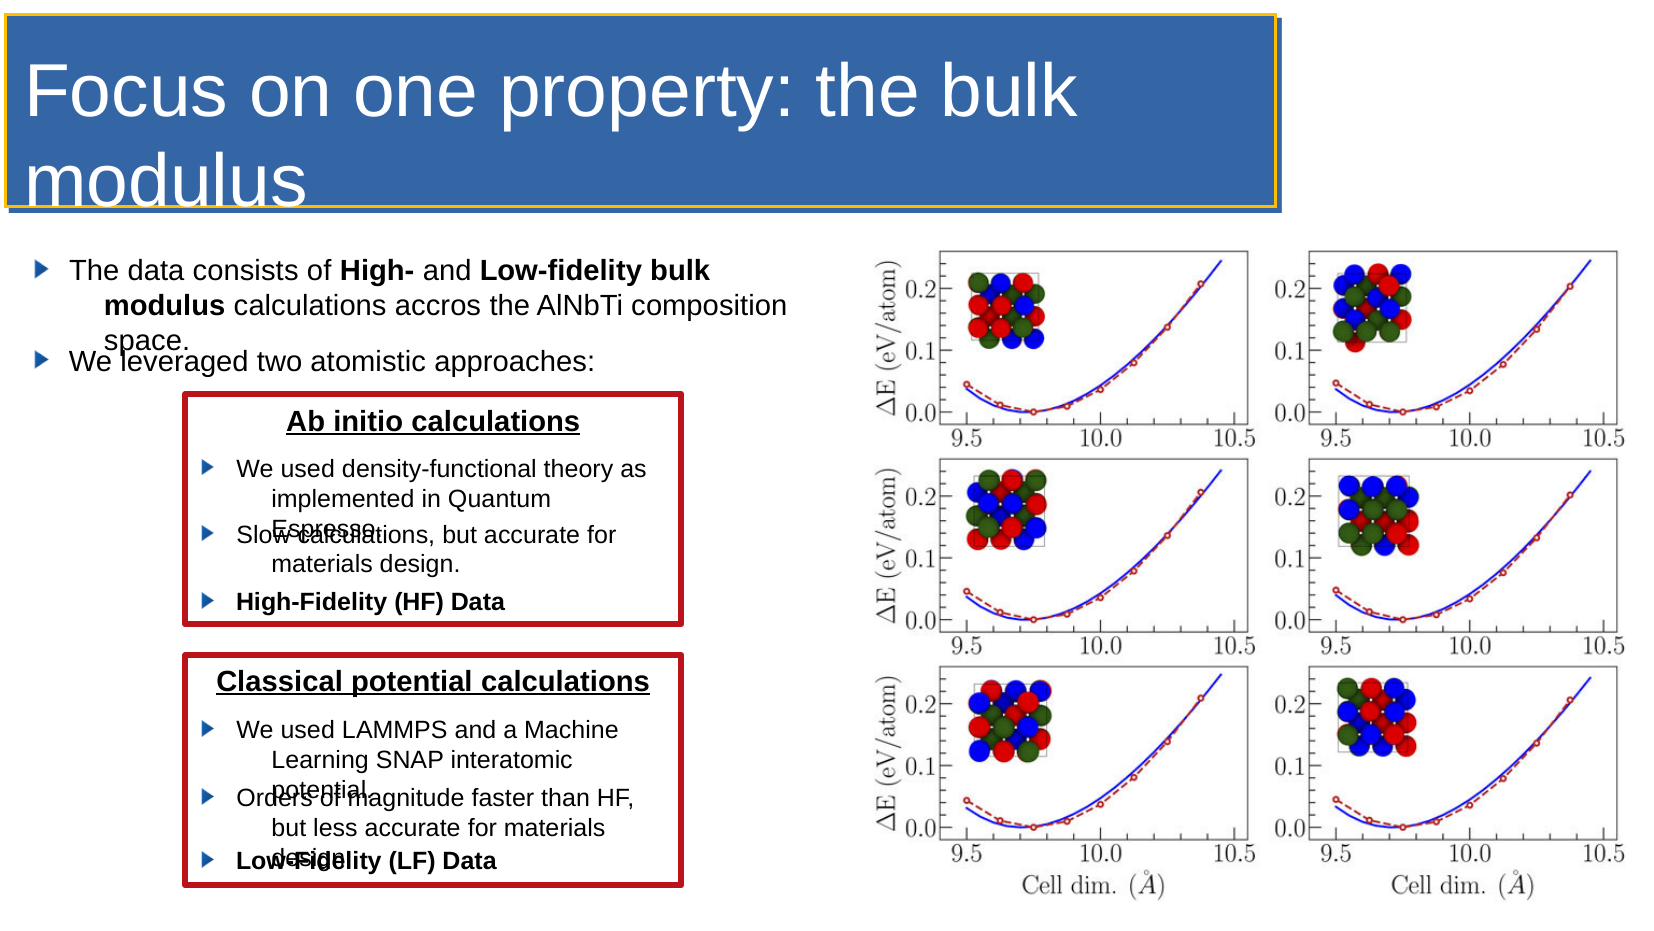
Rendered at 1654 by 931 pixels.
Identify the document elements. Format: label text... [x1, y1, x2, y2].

text_box Ab initio calculations [185, 395, 681, 451]
text_box Low-Fidelity (LF) Data [185, 837, 533, 891]
text_box Orders of magnitude faster than HF, but less accurate for materials design. [186, 774, 681, 828]
text_box Focus on one property: the bulk modulus [24, 41, 1273, 190]
text_box Classical potential calculations [185, 655, 681, 711]
text_box We leveraged two atomistic approaches: [18, 335, 756, 389]
text_box The data consists of High- and Low-fidelity bulk modulus calculations accros the AlNbTi composition space. [18, 244, 852, 298]
text_box We used density-functional theory as implemented in Quantum Espresso. [186, 445, 675, 499]
text_box We used LAMMPS and a Machine Learning SNAP interatomic potential. [186, 706, 681, 774]
text_box Slow calculations, but accurate for materials design. [186, 511, 675, 565]
picture [873, 249, 1626, 903]
text_box High-Fidelity (HF) Data [185, 578, 533, 632]
